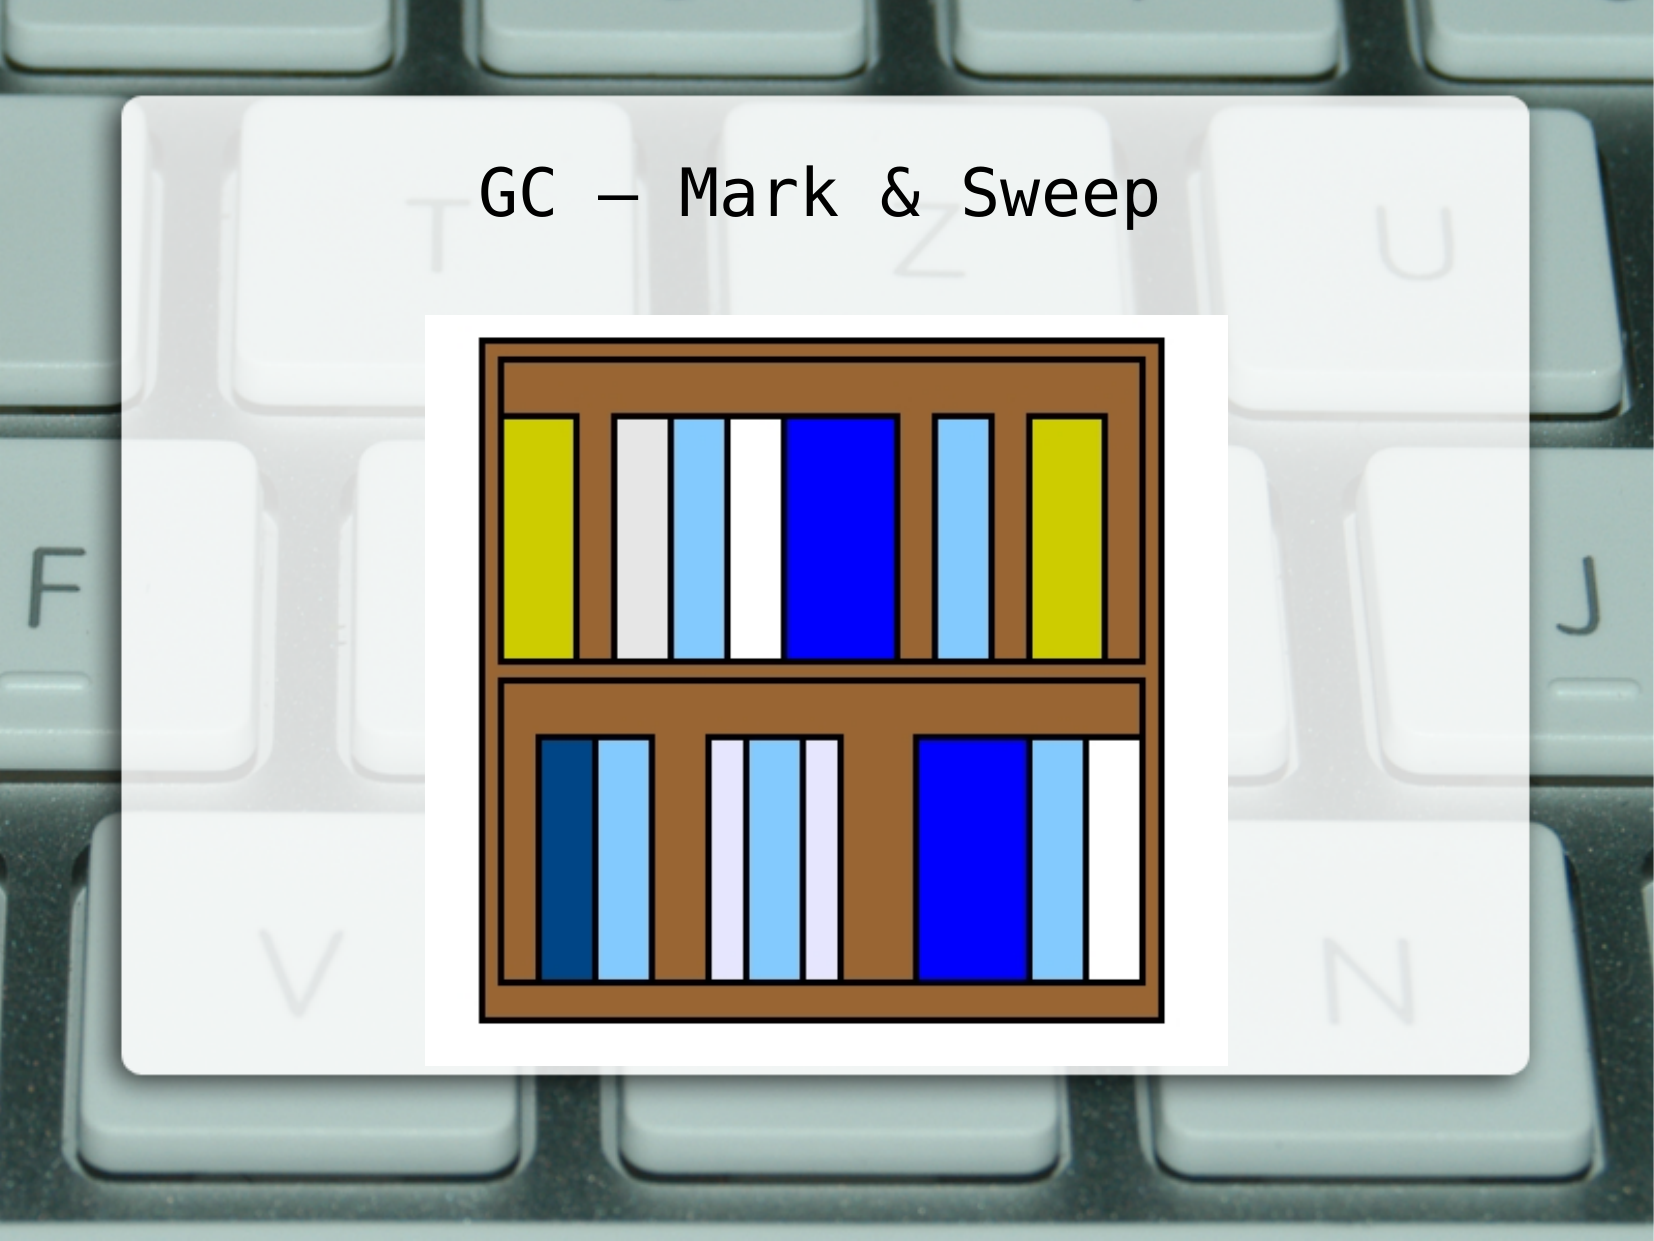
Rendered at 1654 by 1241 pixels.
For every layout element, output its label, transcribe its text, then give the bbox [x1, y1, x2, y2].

title GC – Mark & Sweep [135, 117, 1506, 271]
picture [0, 0, 1654, 1241]
